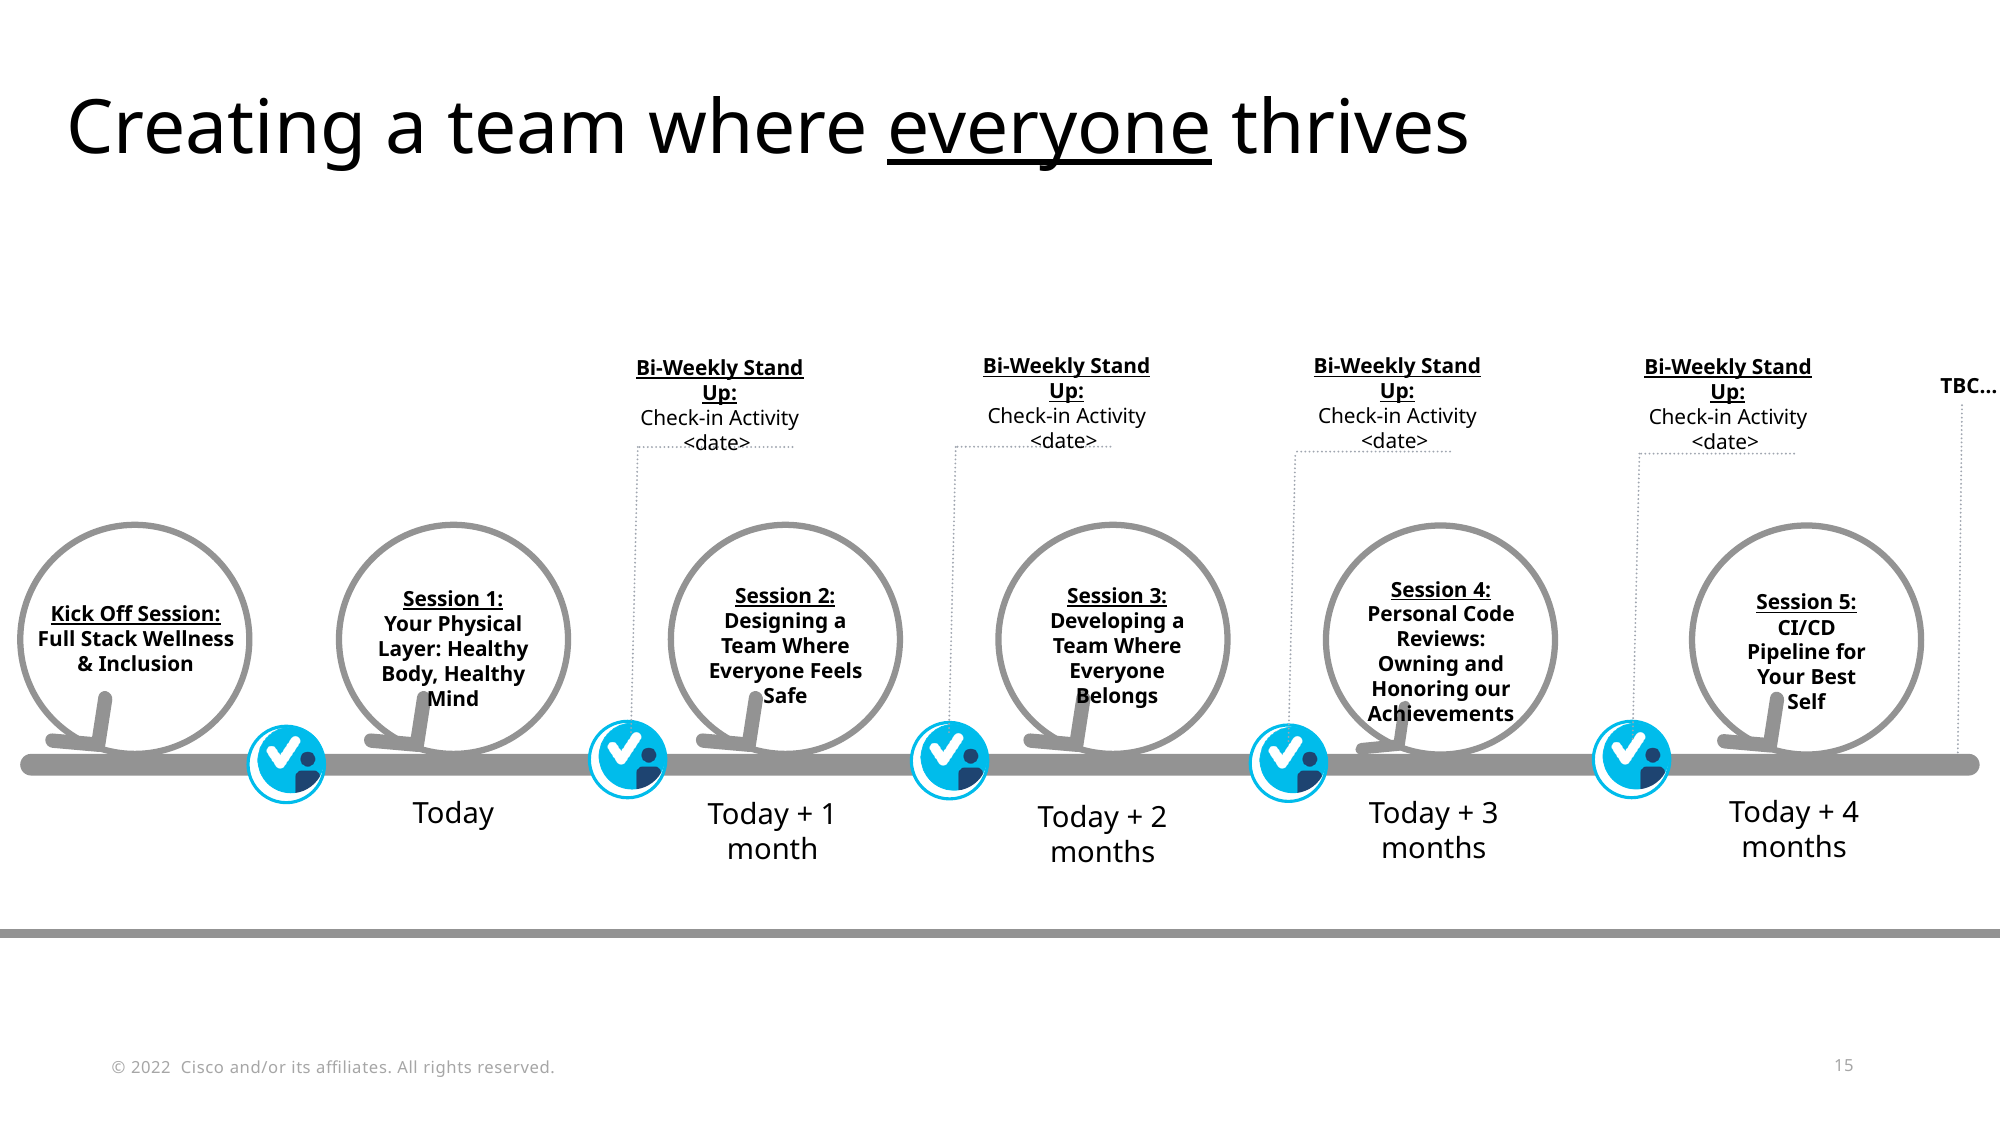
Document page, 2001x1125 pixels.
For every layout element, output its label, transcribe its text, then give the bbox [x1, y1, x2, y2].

text_box [0, 929, 2000, 938]
text_box Today + 2 months [1019, 790, 1186, 876]
text_box Today + 3 months [1350, 787, 1517, 873]
text_box [20, 721, 1980, 803]
text_box TBC… [1900, 364, 2000, 405]
text_box Session 1: Your Physical Layer: Healthy Body, Healthy Mind [344, 578, 563, 754]
text_box [695, 716, 761, 752]
text_box Session 5: CI/CD Pipeline for Your Best Self [1723, 581, 1890, 722]
text_box Session 3: Developing a Team Where Everyone Belongs [1014, 575, 1221, 716]
text_box Kick Off Session: Full Stack Wellness & Inclusion [21, 593, 251, 684]
text_box Bi-Weekly Stand Up: Check-in Activity <date> [1619, 346, 1837, 462]
text_box Today + 1 month [689, 788, 856, 909]
text_box Today + 4 months [1711, 785, 1878, 871]
text_box [1023, 716, 1088, 752]
text_box Bi-Weekly Stand Up: Check-in Activity <date> [1288, 345, 1507, 461]
text_box [45, 691, 113, 752]
text_box Session 4: Personal Code Reviews: Owning and Honoring our Achievements [1338, 568, 1544, 734]
text_box Today [370, 787, 537, 838]
text_box Bi-Weekly Stand Up: Check-in Activity <date> [957, 345, 1176, 461]
text_box Bi-Weekly Stand Up: Check-in Activity <date> [610, 347, 829, 463]
title Creating a team where everyone thrives [51, 51, 1878, 212]
text_box Session 2: Designing a Team Where Everyone Feels Safe [685, 575, 885, 716]
